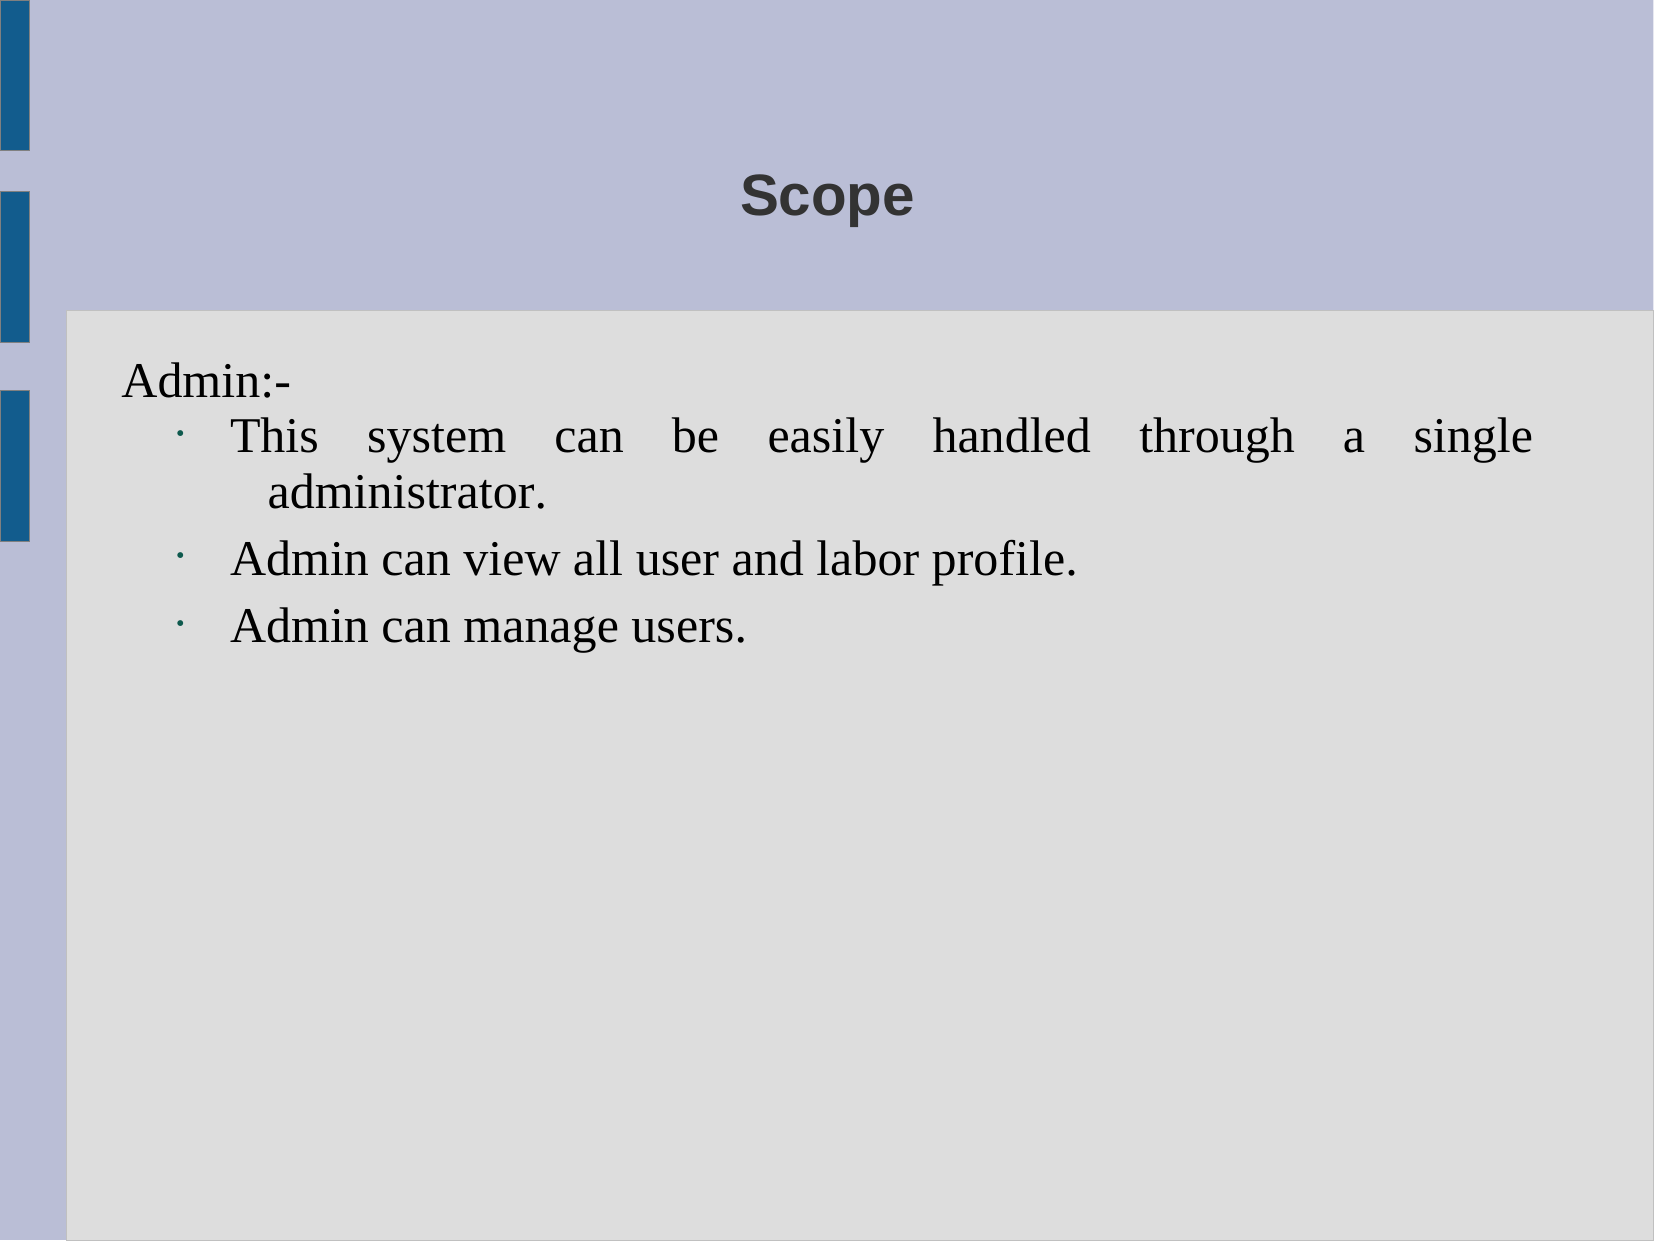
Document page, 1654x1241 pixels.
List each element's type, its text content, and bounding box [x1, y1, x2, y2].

list Admin:- This system can be easily handled through a single administrator. Admin can view all user and labor profile. Admin can manage users. [121, 344, 1534, 1127]
title Scope [121, 91, 1534, 299]
